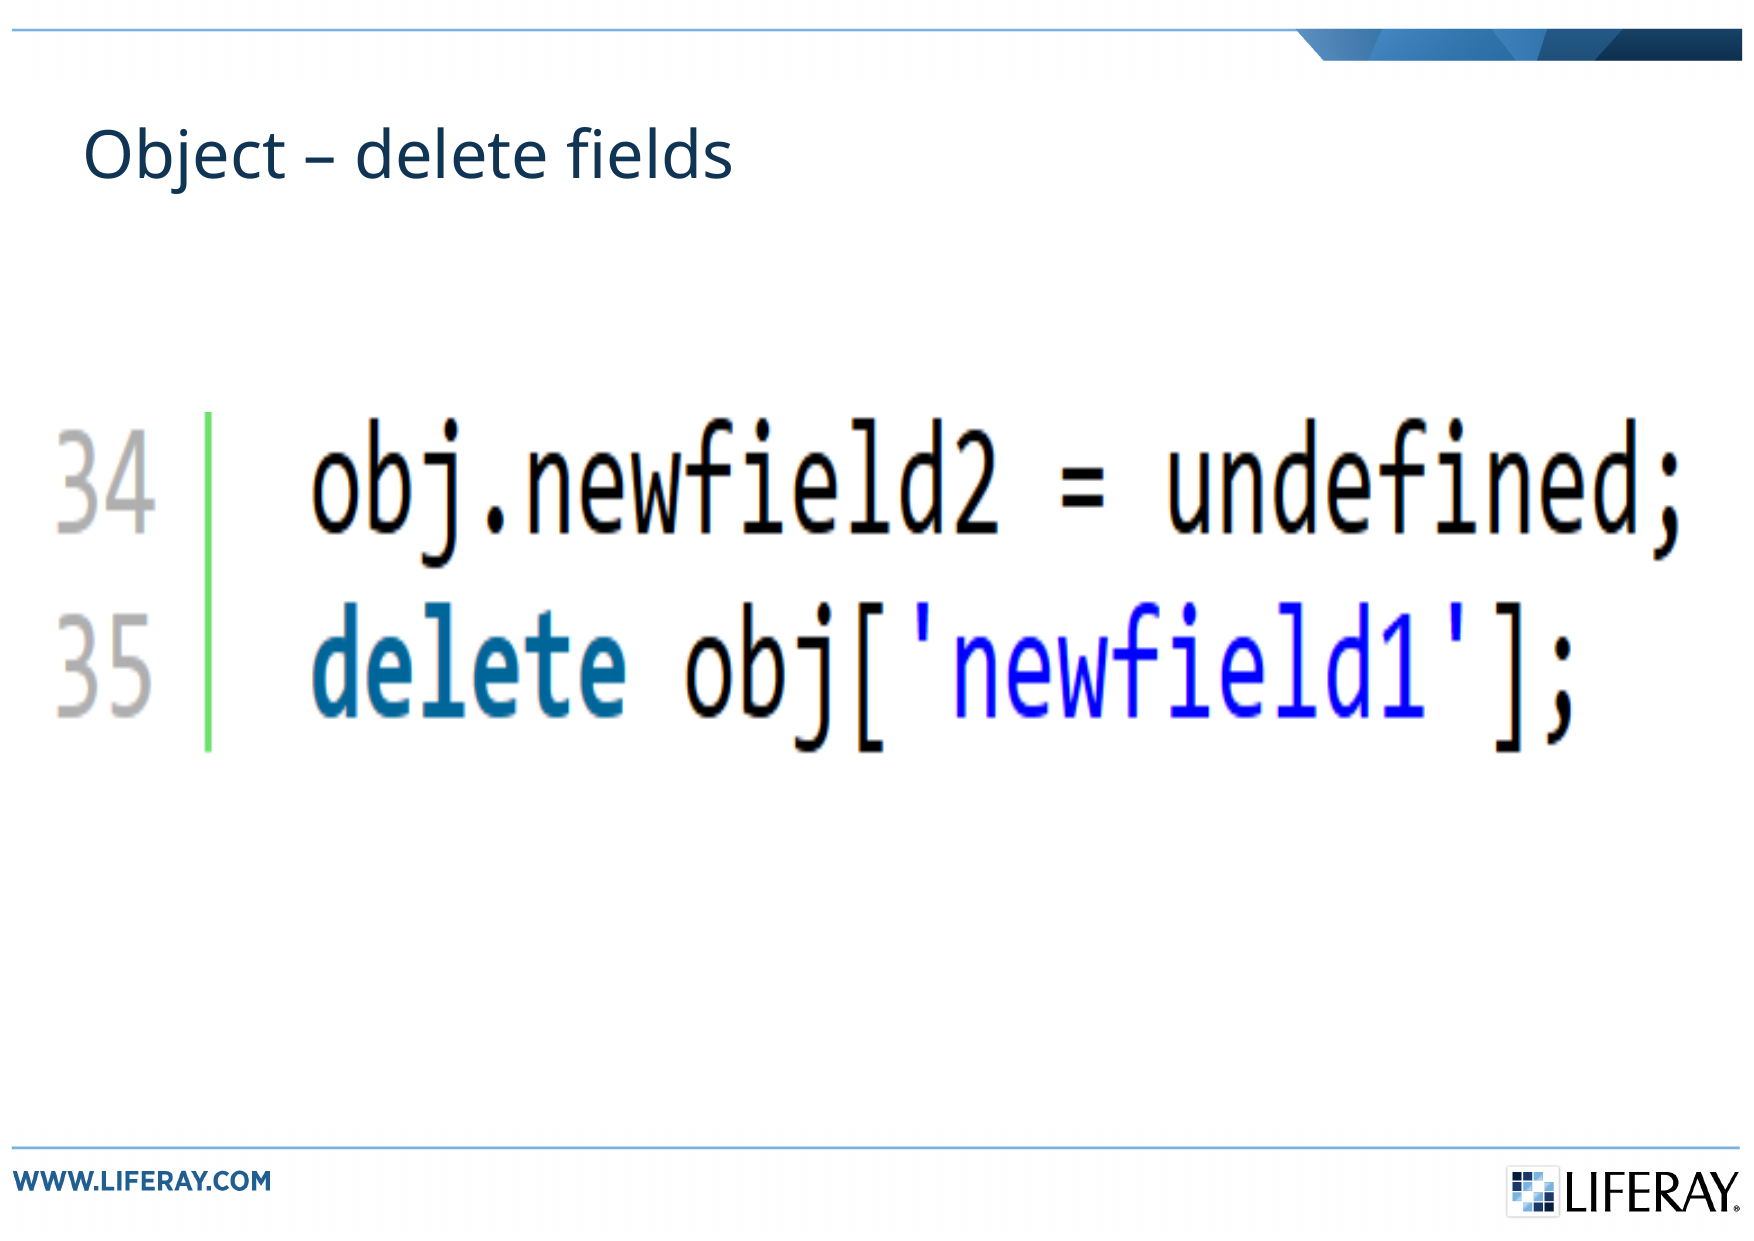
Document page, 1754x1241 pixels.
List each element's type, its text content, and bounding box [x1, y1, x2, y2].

title Object – delete fields [82, 49, 1571, 257]
picture [12, 0, 1743, 84]
picture [37, 412, 1726, 788]
picture [10, 1124, 1741, 1234]
